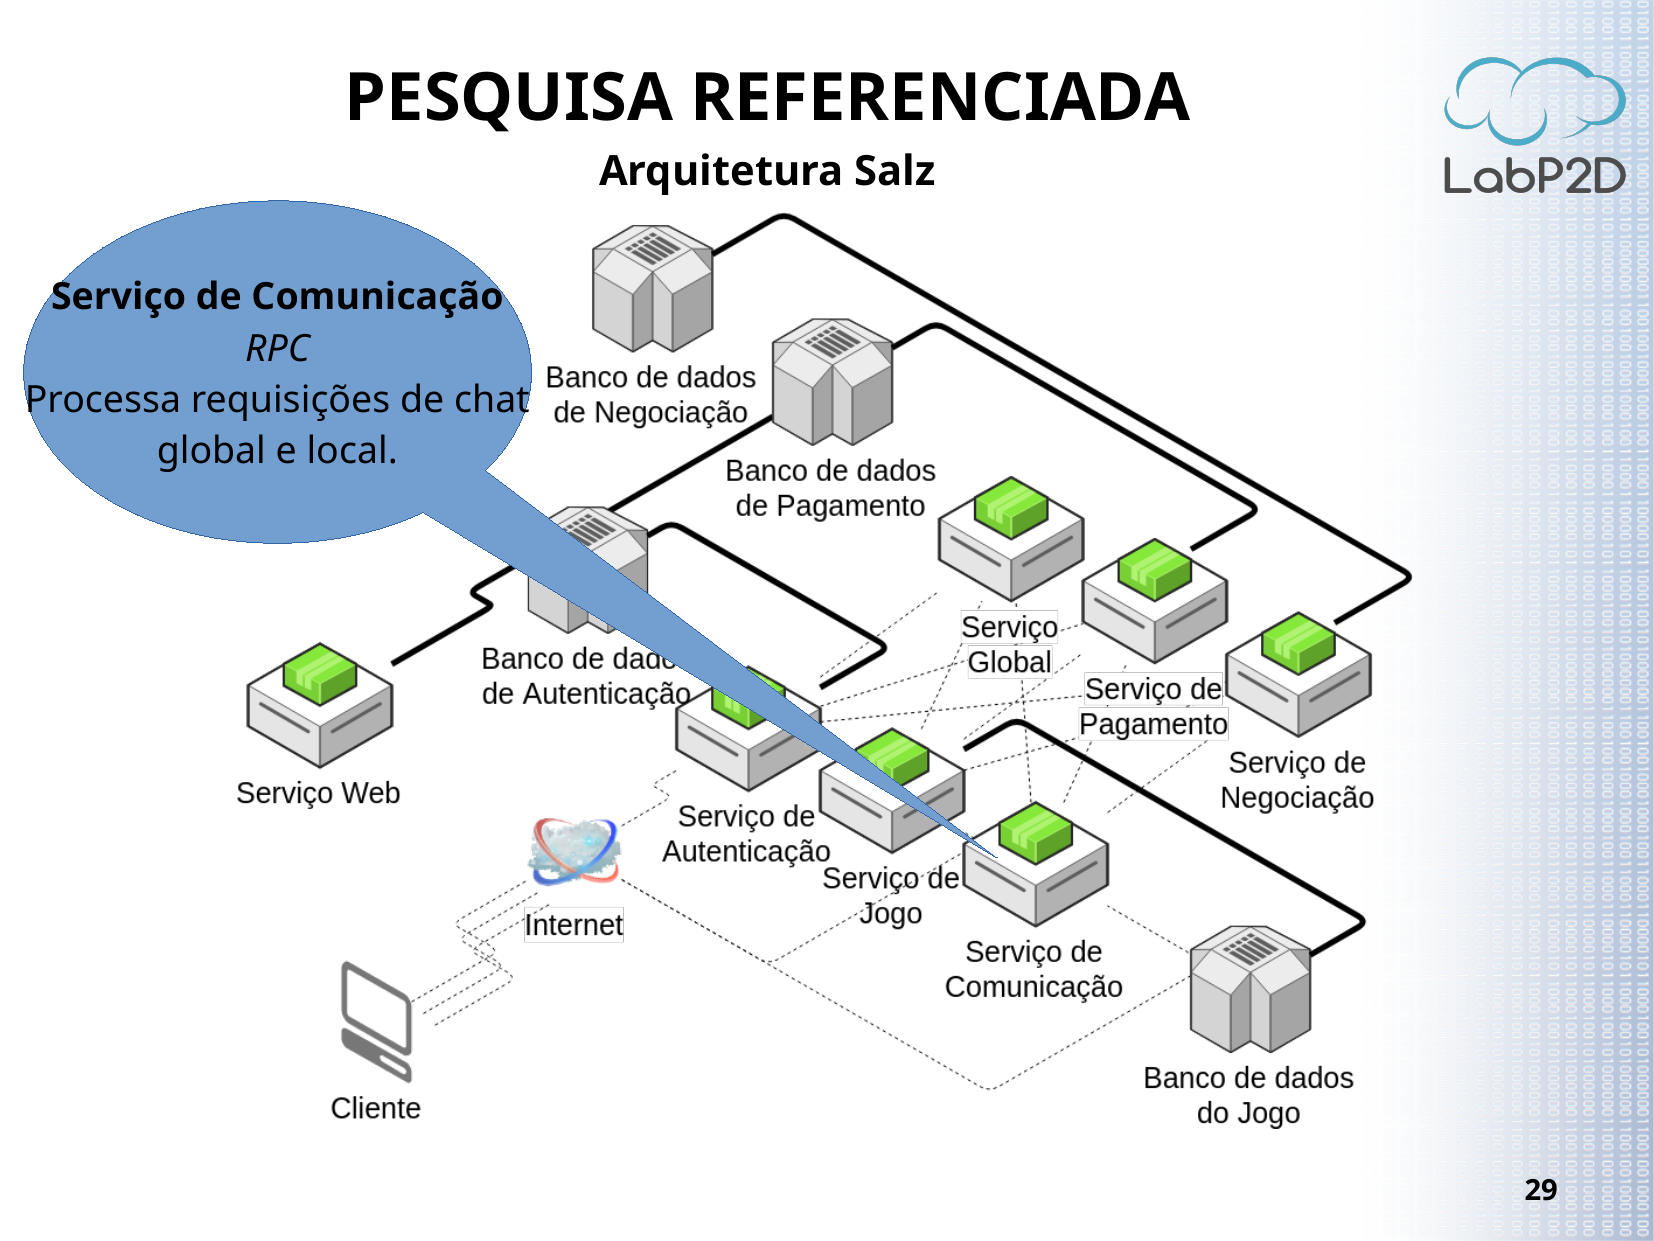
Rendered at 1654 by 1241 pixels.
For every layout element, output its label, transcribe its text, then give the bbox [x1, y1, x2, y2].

text_box Serviço de Comunicação RPC Processa requisições de chat global e local. [23, 200, 998, 858]
title PESQUISA REFERENCIADA Arquitetura Salz [82, 19, 1453, 227]
picture [236, 1, 1654, 1240]
